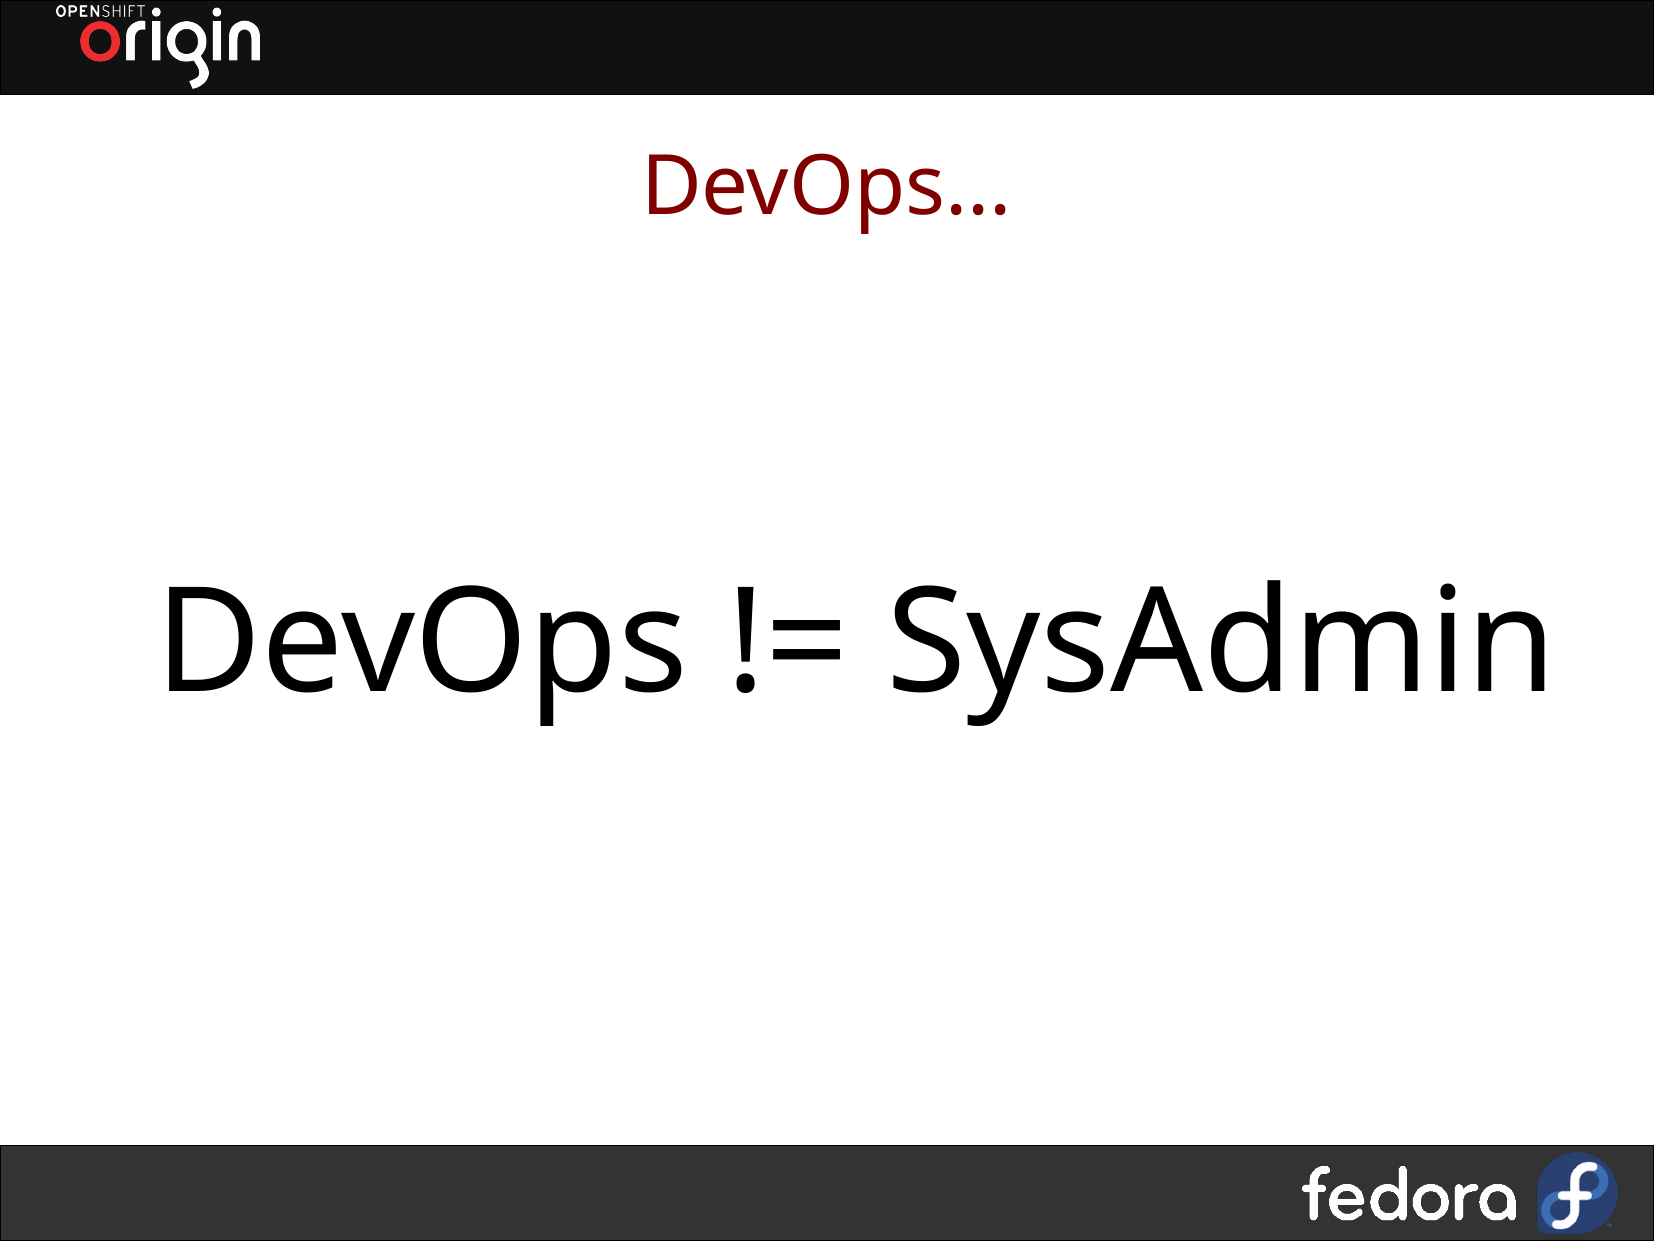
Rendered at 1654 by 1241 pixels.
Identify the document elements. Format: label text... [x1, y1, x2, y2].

picture [1299, 1151, 1619, 1235]
picture [56, 5, 260, 89]
text_box DevOps != SysAdmin [140, 527, 1513, 713]
title DevOps... [82, 78, 1571, 287]
